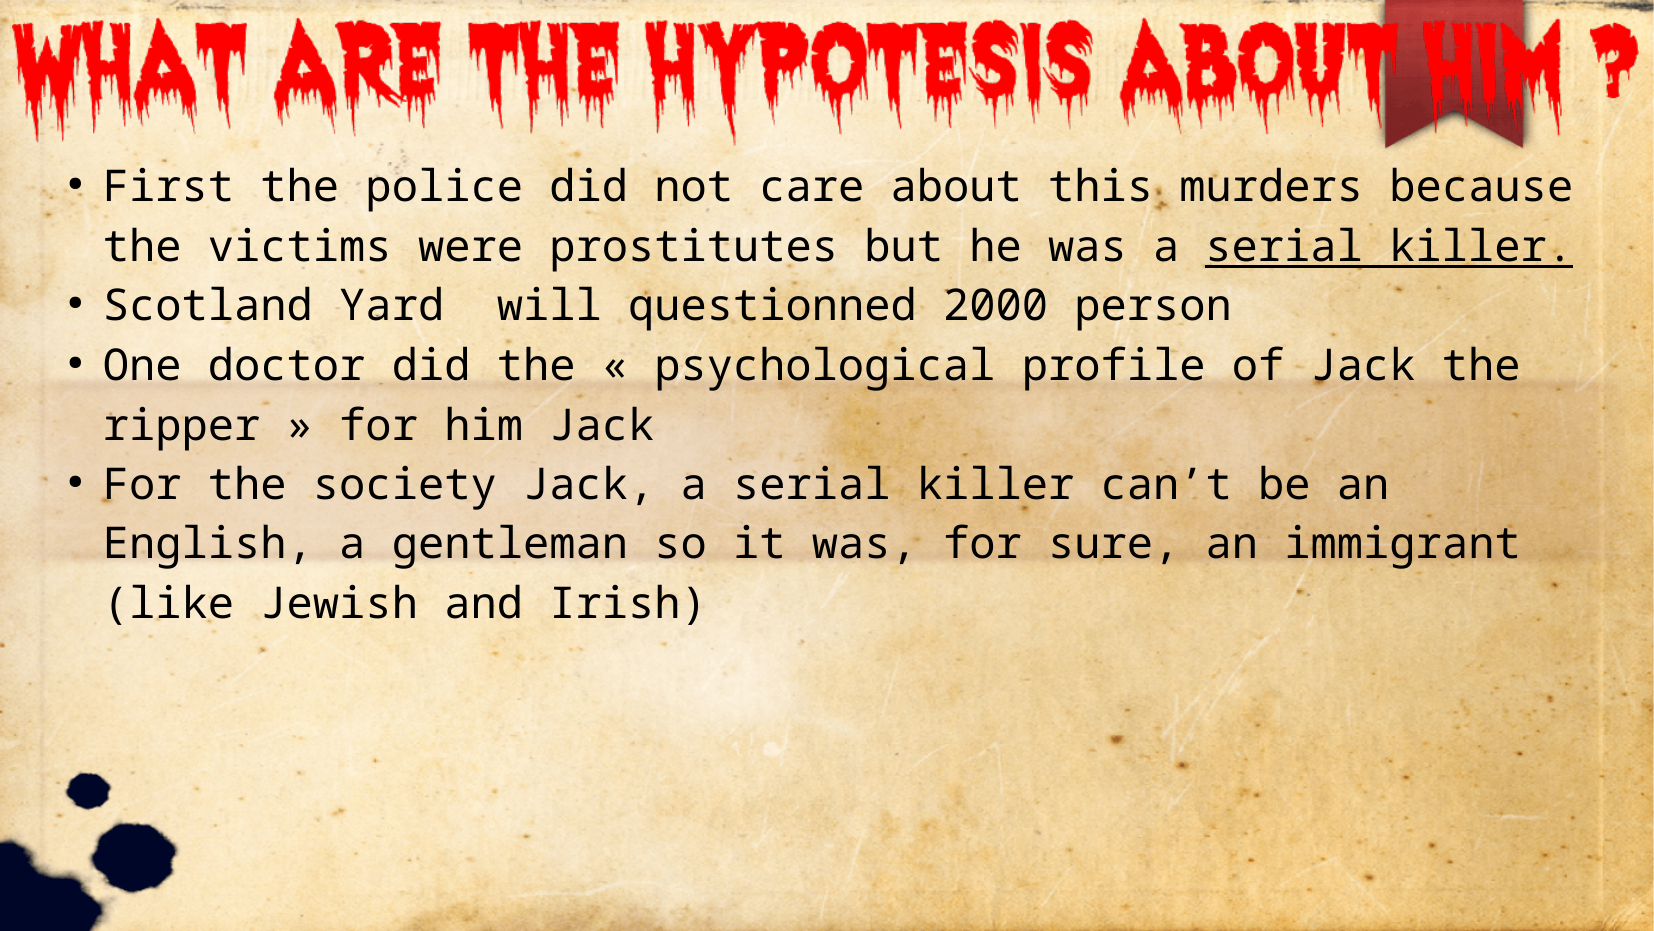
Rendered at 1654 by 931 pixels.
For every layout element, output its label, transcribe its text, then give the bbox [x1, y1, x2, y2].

picture [0, 0, 1654, 931]
text_box First the police did not care about this murders because the victims were prostitutes but he was a serial killer. Scotland Yard will questionned 2000 person One doctor did the « psychological profile of Jack the ripper » for him Jack For the society Jack, a serial killer can’t be an English, a gentleman so it was, for sure, an immigrant (like Jewish and Irish) [52, 147, 1633, 513]
